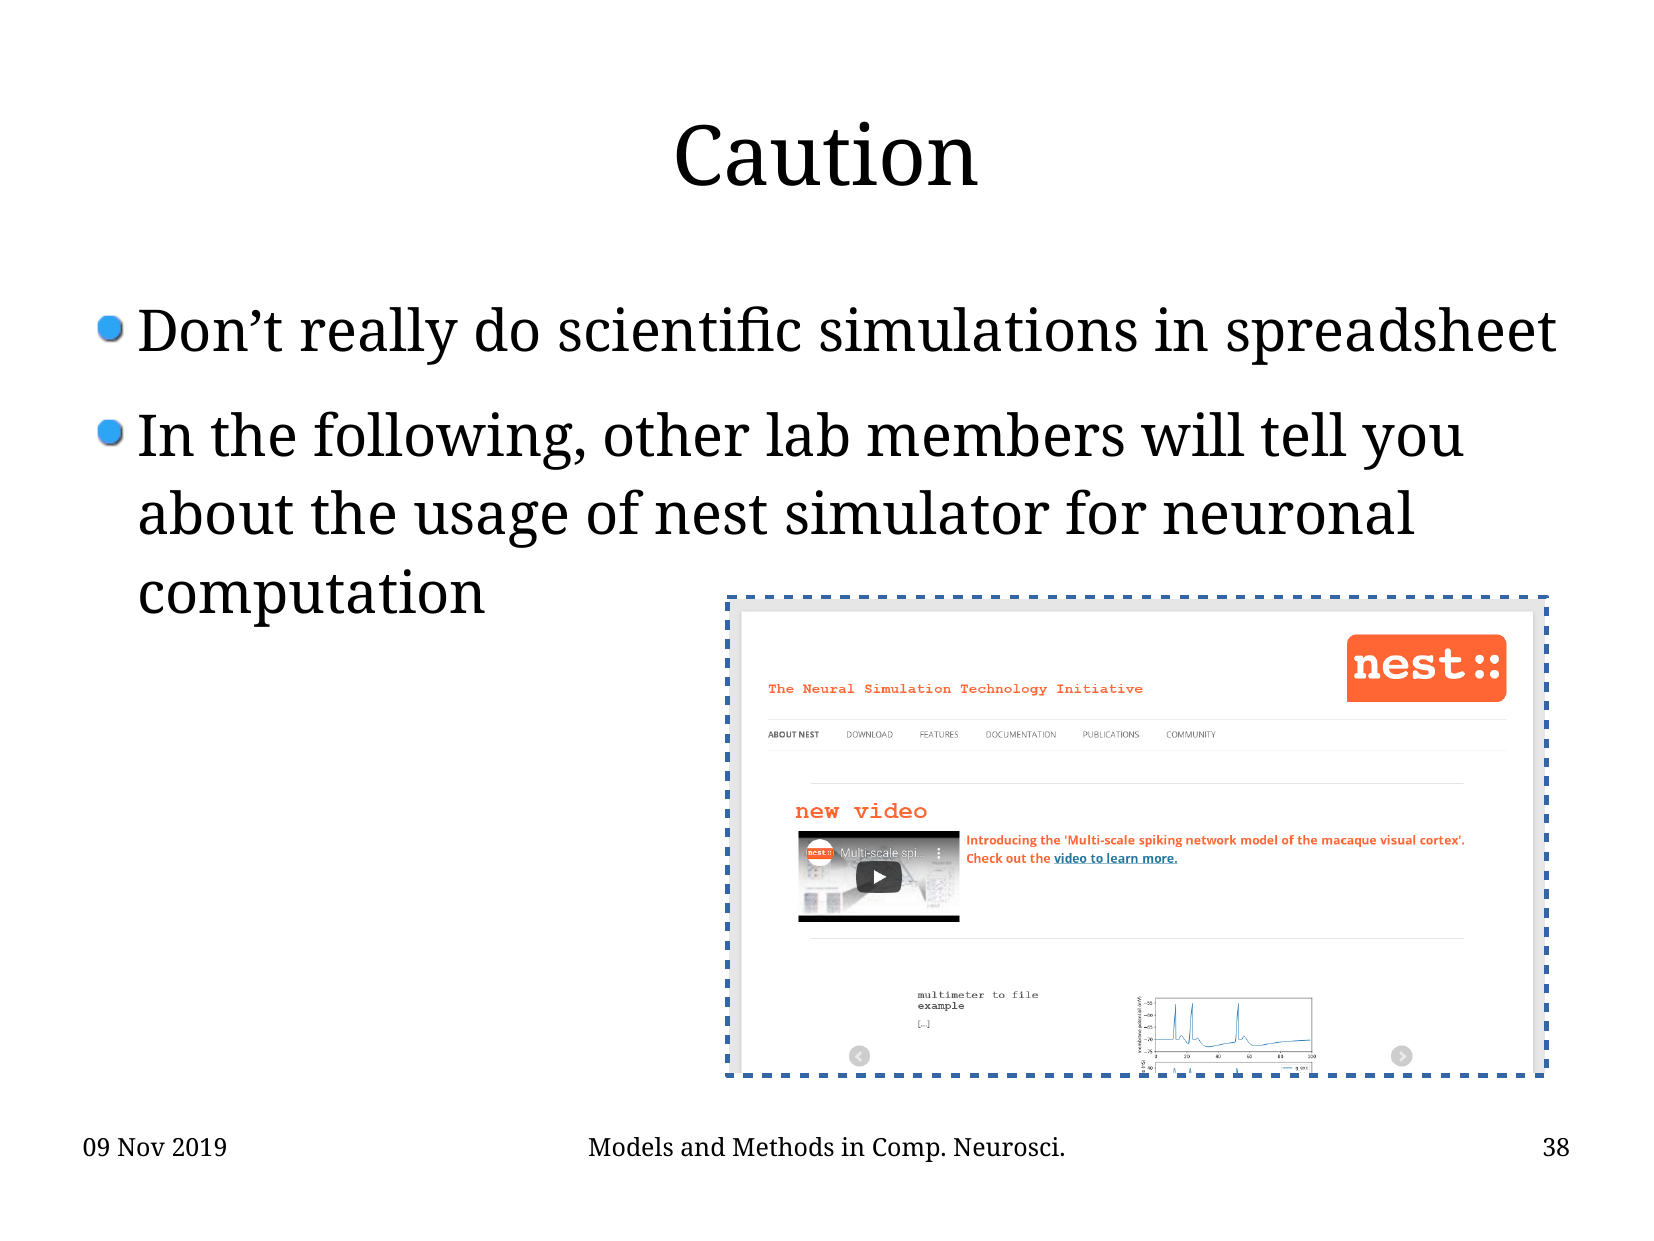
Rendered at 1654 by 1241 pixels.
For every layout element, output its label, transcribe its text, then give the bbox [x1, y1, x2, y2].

list Don’t really do scientific simulations in spreadsheet In the following, other lab members will tell you about the usage of nest simulator for neuronal computation [82, 290, 1571, 679]
title Caution [82, 49, 1571, 257]
picture [729, 599, 1545, 1074]
